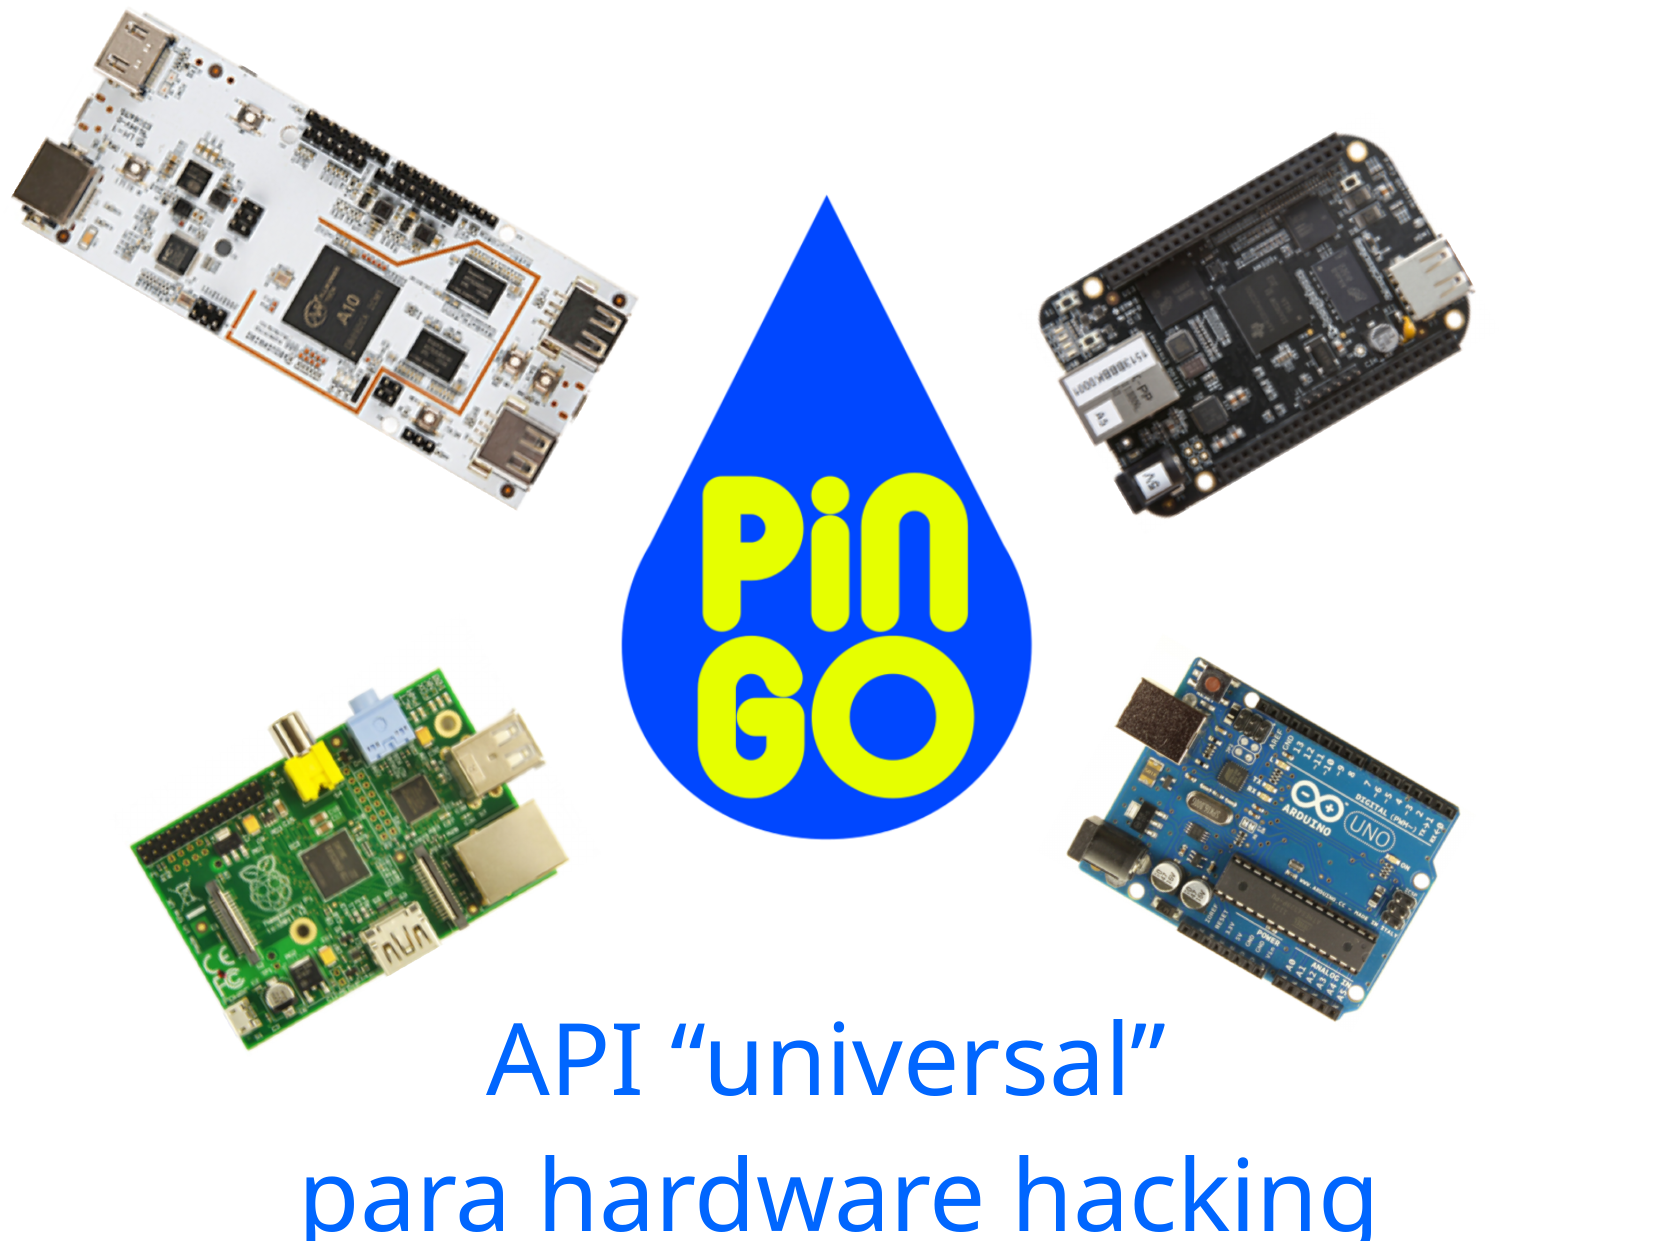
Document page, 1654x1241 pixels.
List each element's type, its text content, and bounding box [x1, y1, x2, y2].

title API “universal” para hardware hacking [82, 1020, 1571, 1228]
picture [1037, 633, 1476, 1032]
picture [108, 612, 601, 1057]
picture [1, 0, 1499, 842]
